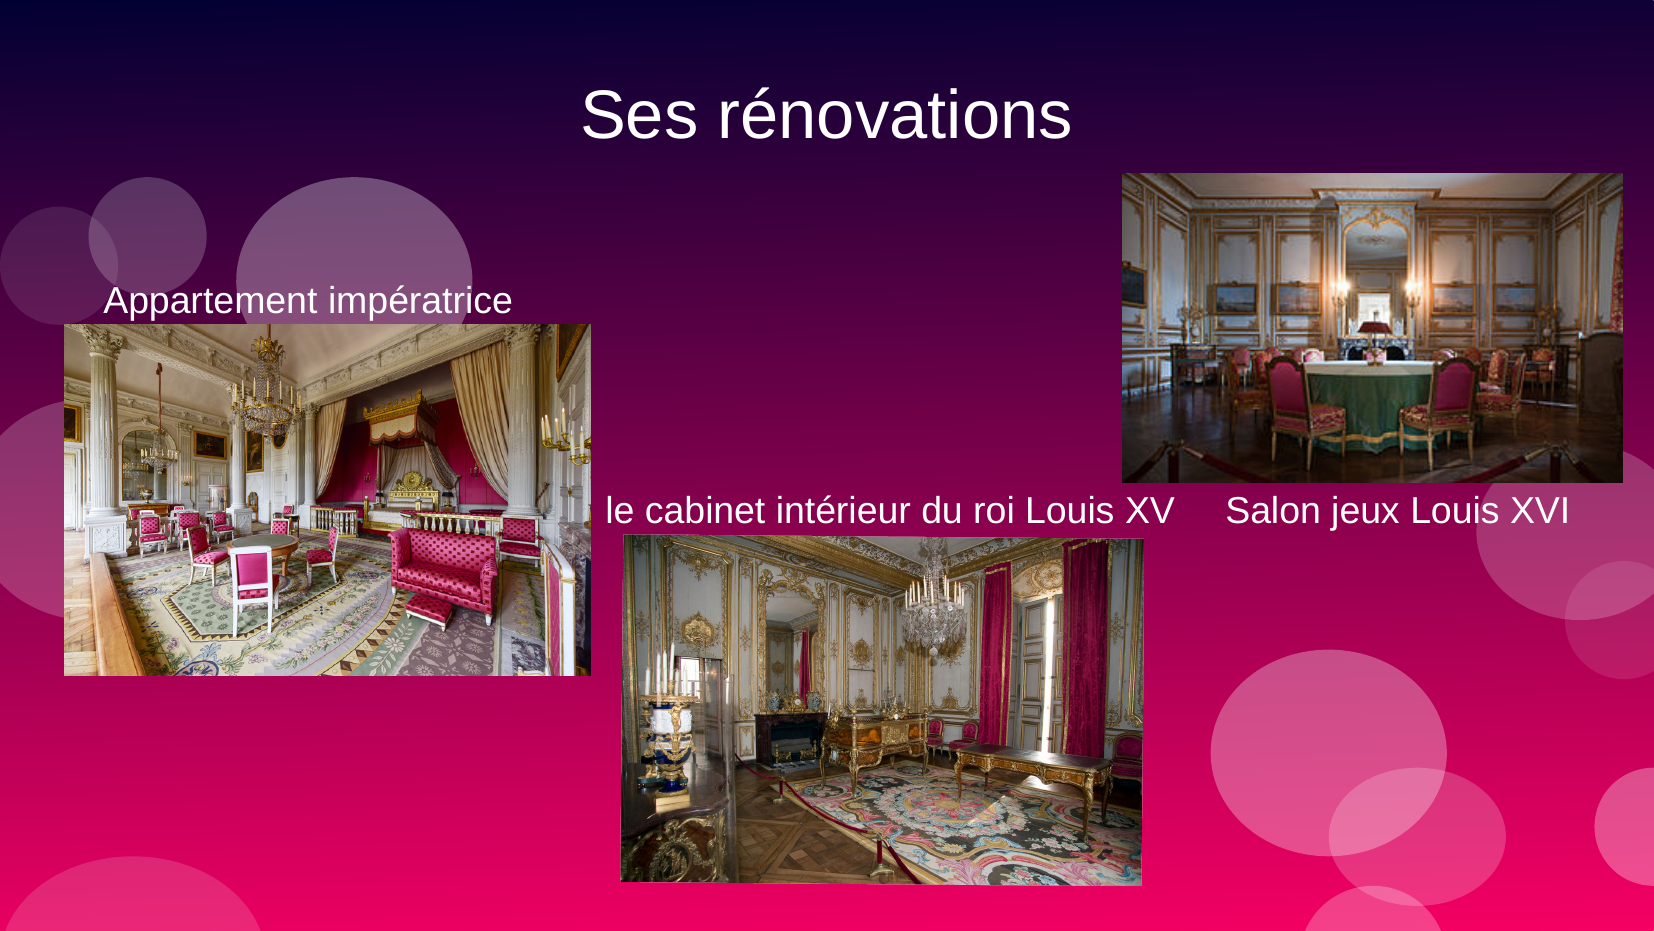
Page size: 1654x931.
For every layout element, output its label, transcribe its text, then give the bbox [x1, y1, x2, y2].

picture [1122, 173, 1623, 483]
text_box Appartement impératrice [88, 272, 562, 414]
picture [620, 582, 1144, 886]
title Ses rénovations [88, 29, 1565, 192]
text_box Salon jeux Louis XVI [1210, 482, 1654, 540]
picture [64, 324, 591, 676]
text_box le cabinet intérieur du roi Louis XV [590, 482, 1211, 582]
